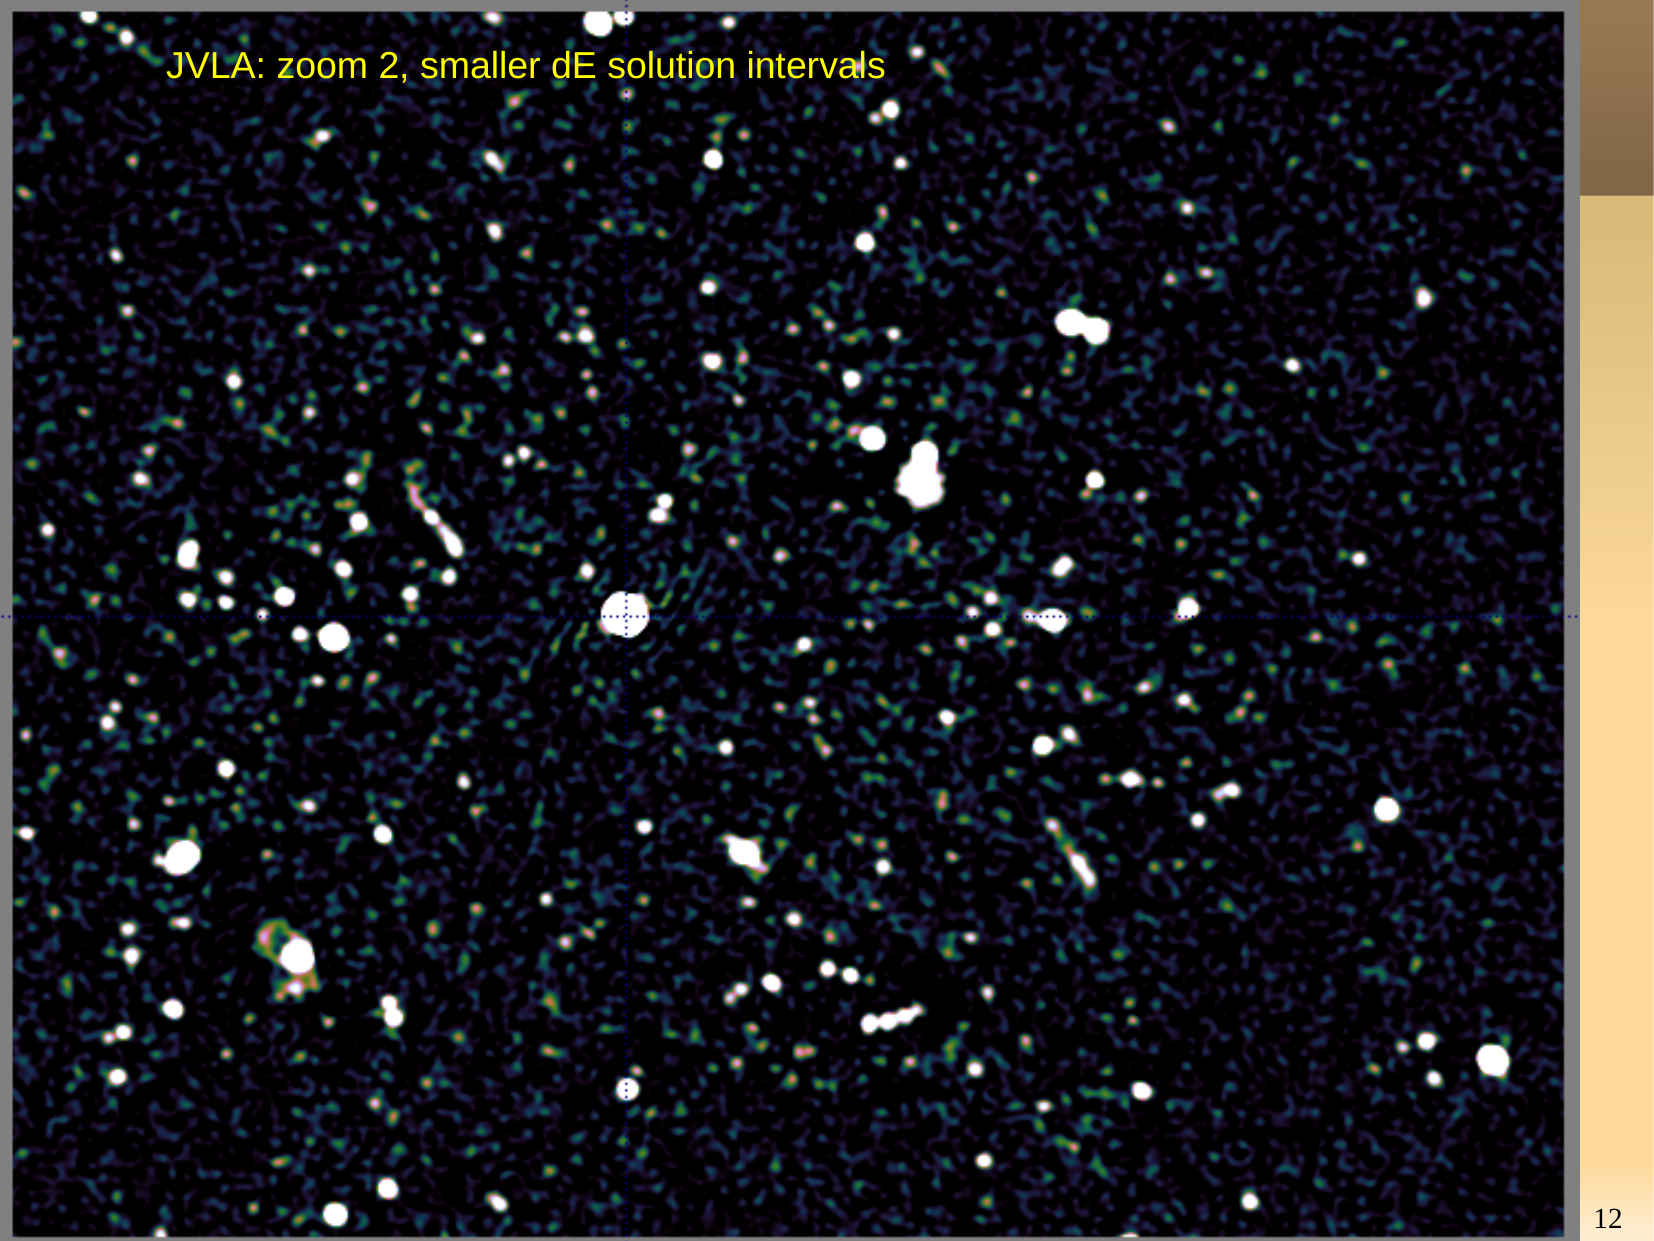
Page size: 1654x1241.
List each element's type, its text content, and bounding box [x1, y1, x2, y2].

picture [0, 0, 1654, 1241]
text_box JVLA: zoom 2, smaller dE solution intervals [151, 36, 1258, 94]
